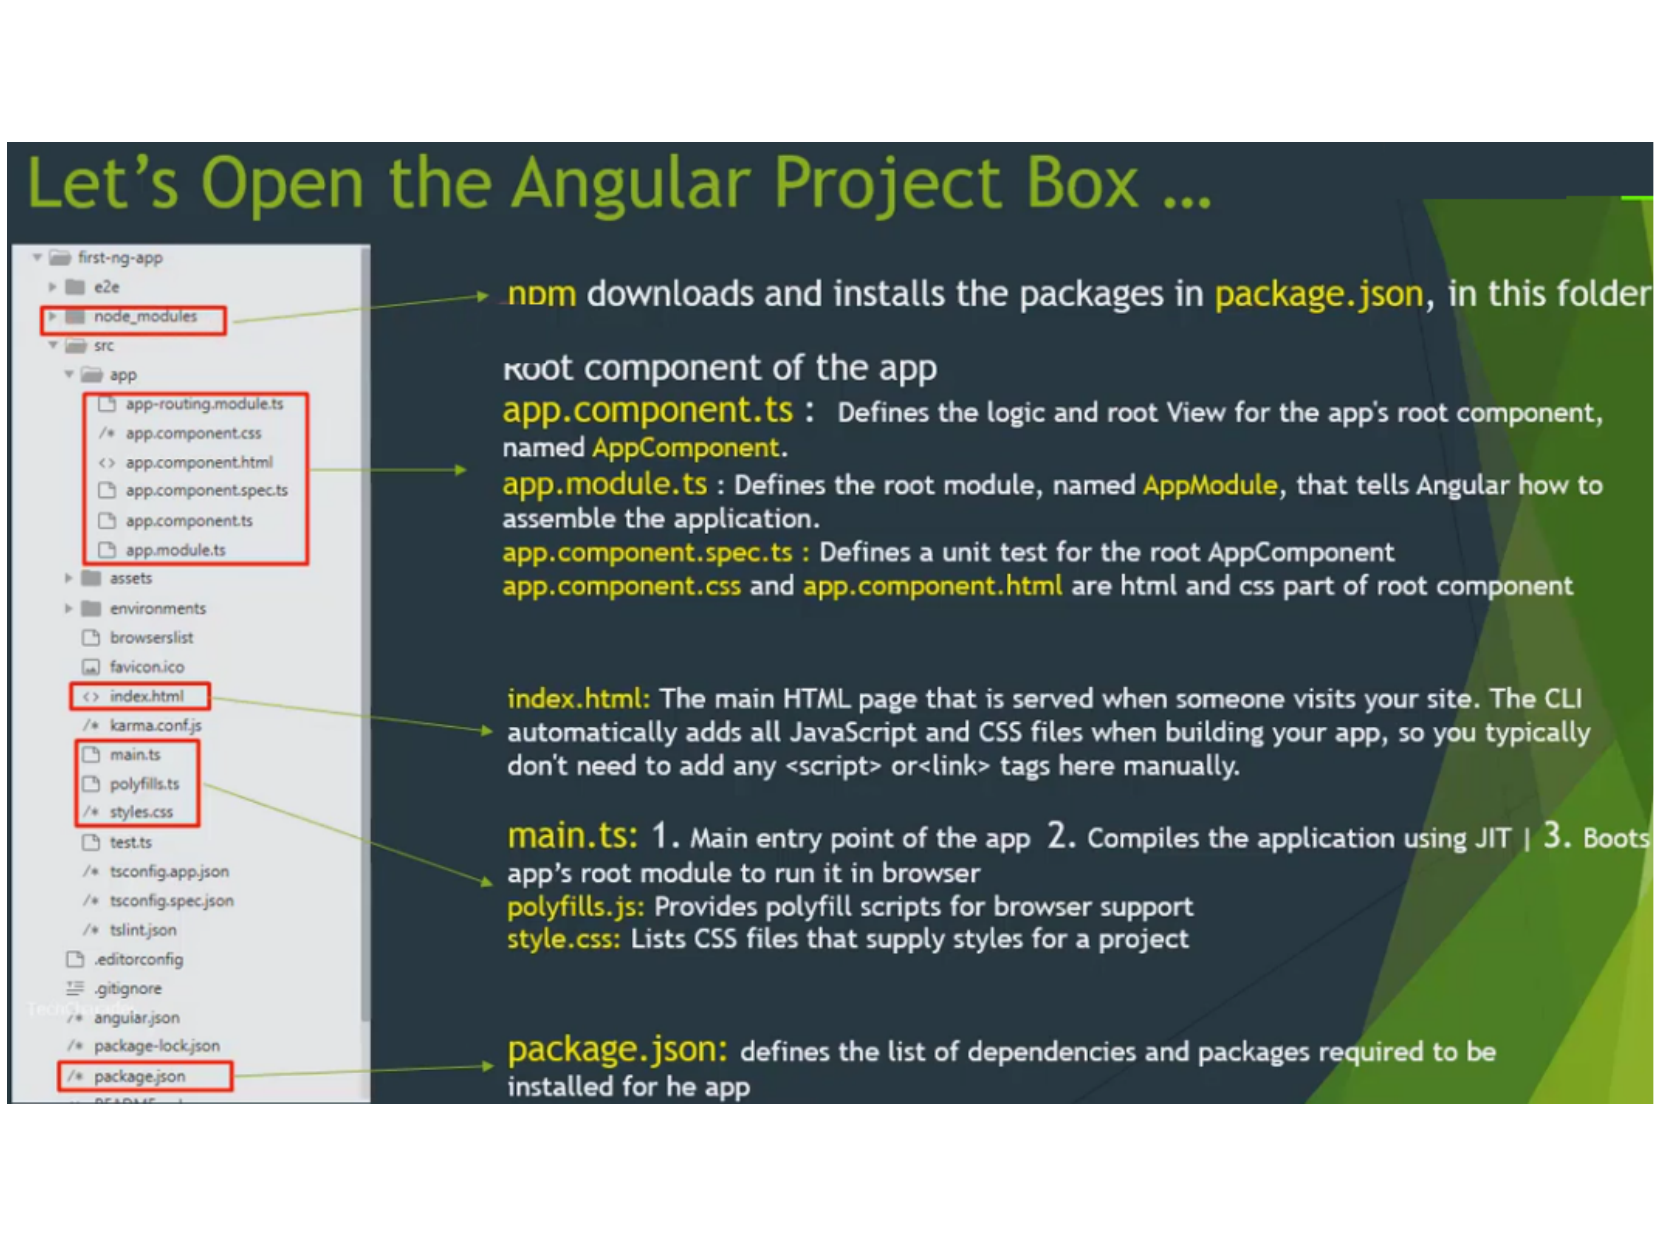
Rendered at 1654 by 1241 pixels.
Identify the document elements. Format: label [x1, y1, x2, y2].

picture [7, 142, 1654, 1104]
